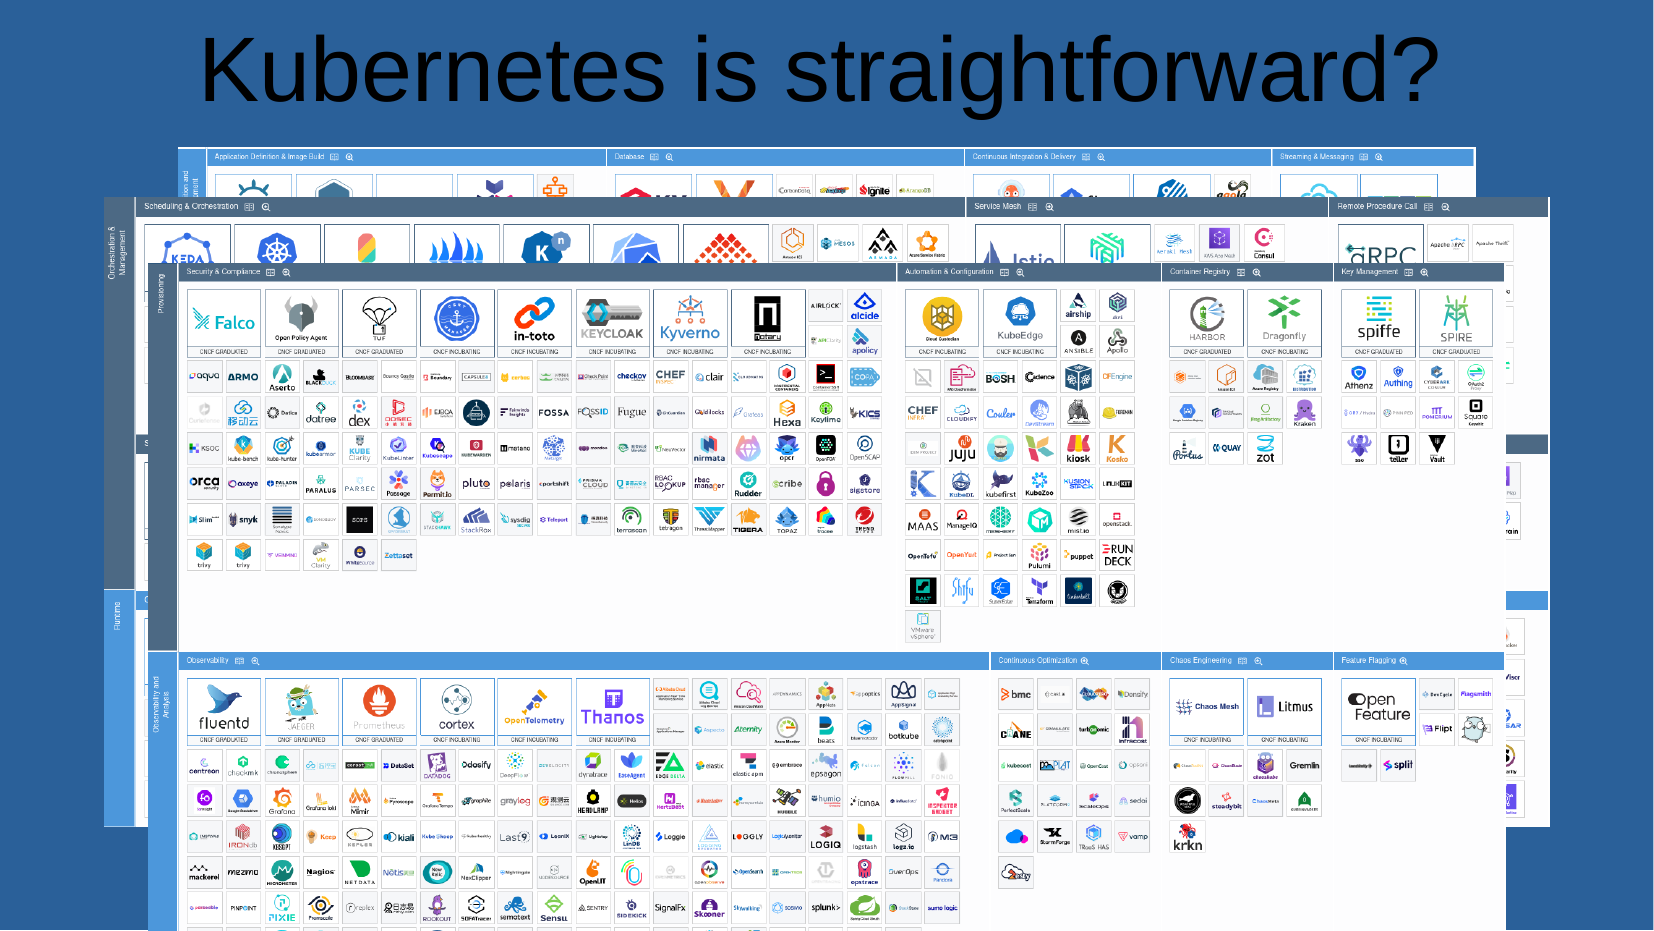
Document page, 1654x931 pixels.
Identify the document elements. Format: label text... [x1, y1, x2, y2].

picture [104, 147, 1550, 931]
title Kubernetes is straightforward? [76, 0, 1565, 148]
